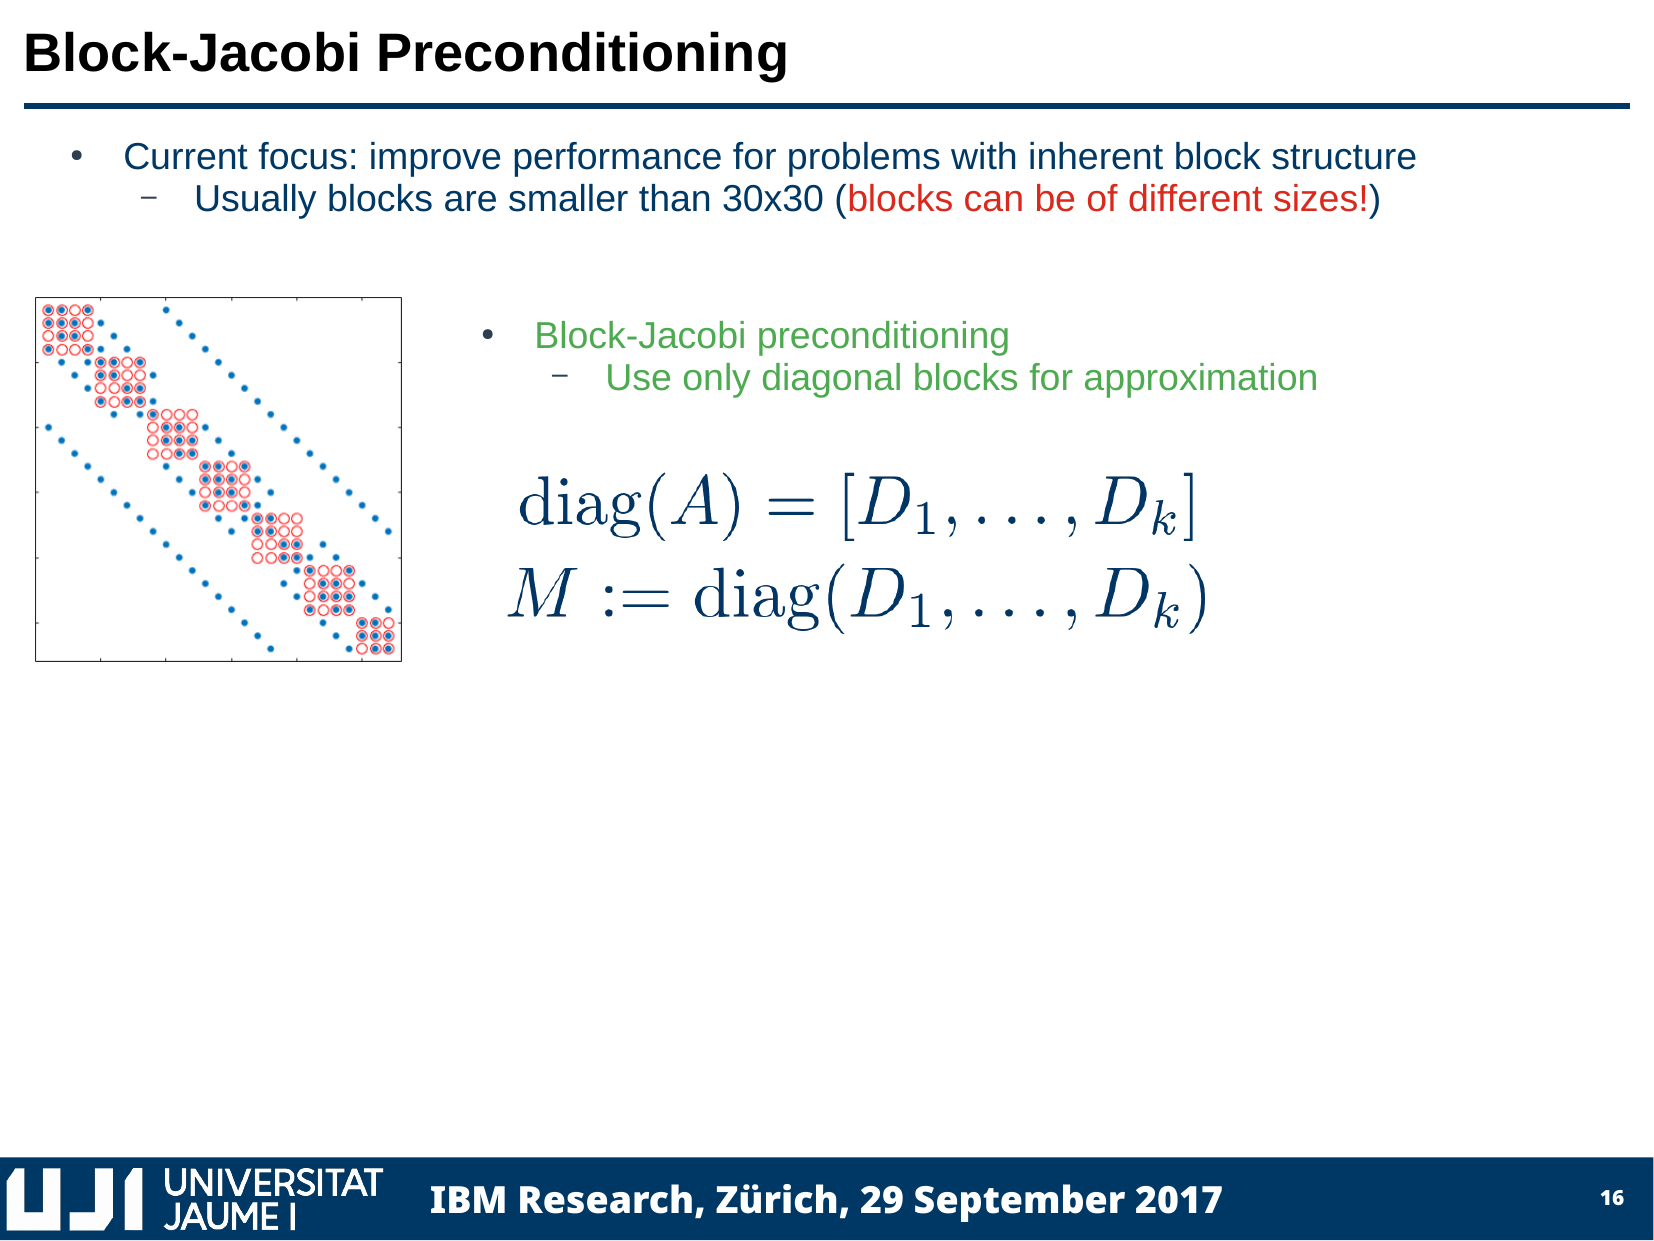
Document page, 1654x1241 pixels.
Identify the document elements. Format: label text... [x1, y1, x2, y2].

text_box Current focus: improve performance for problems with inherent block structure Usually blocks are smaller than 30x30 (blocks can be of different sizes!) [37, 128, 1583, 260]
picture [0, 1158, 390, 1241]
text_box Block-Jacobi preconditioning Use only diagonal blocks for approximation [448, 307, 1424, 414]
picture [35, 297, 402, 662]
title Block-Jacobi Preconditioning [23, 0, 1630, 107]
picture [519, 472, 1193, 541]
picture [507, 563, 1205, 634]
